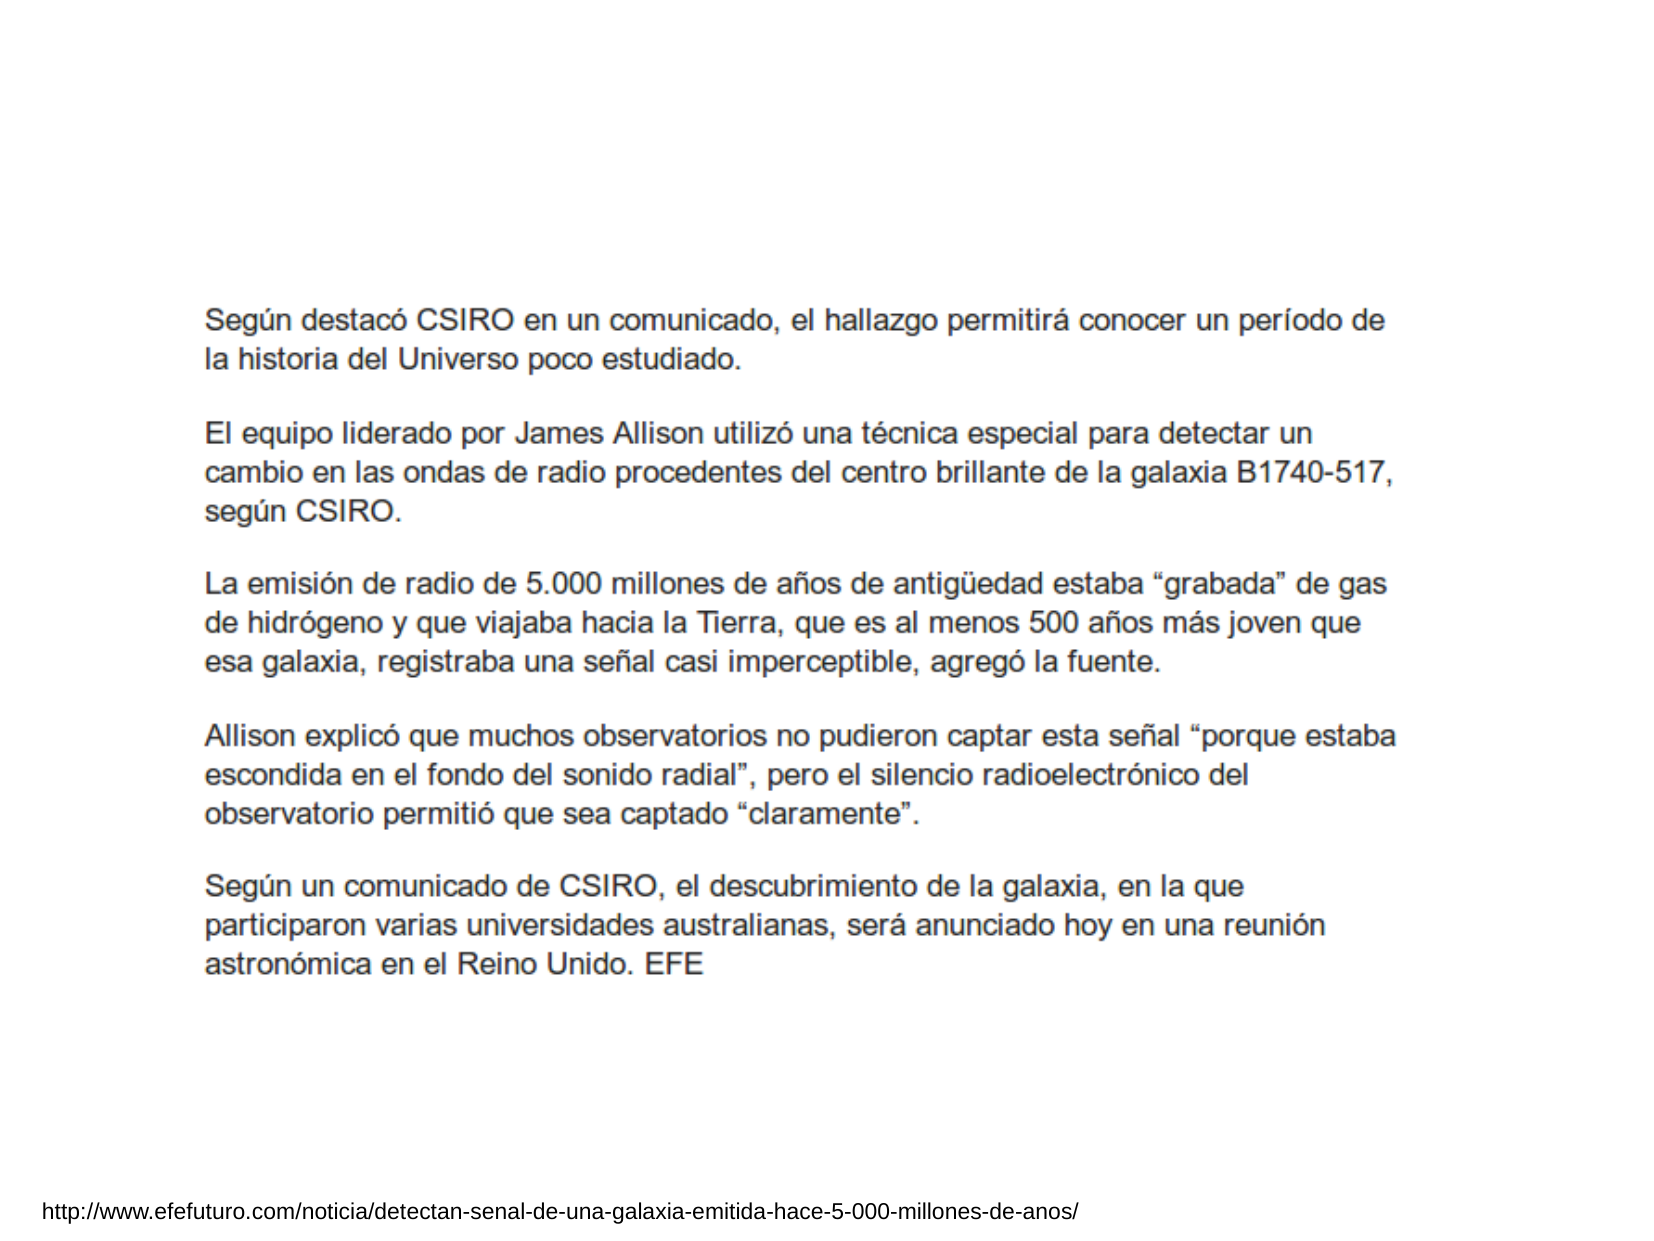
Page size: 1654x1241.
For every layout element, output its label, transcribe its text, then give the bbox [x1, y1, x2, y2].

picture [192, 290, 1428, 1010]
text_box http://www.efefuturo.com/noticia/detectan-senal-de-una-galaxia-emitida-hace-5-000-millones-de-anos/ [27, 1191, 1654, 1241]
